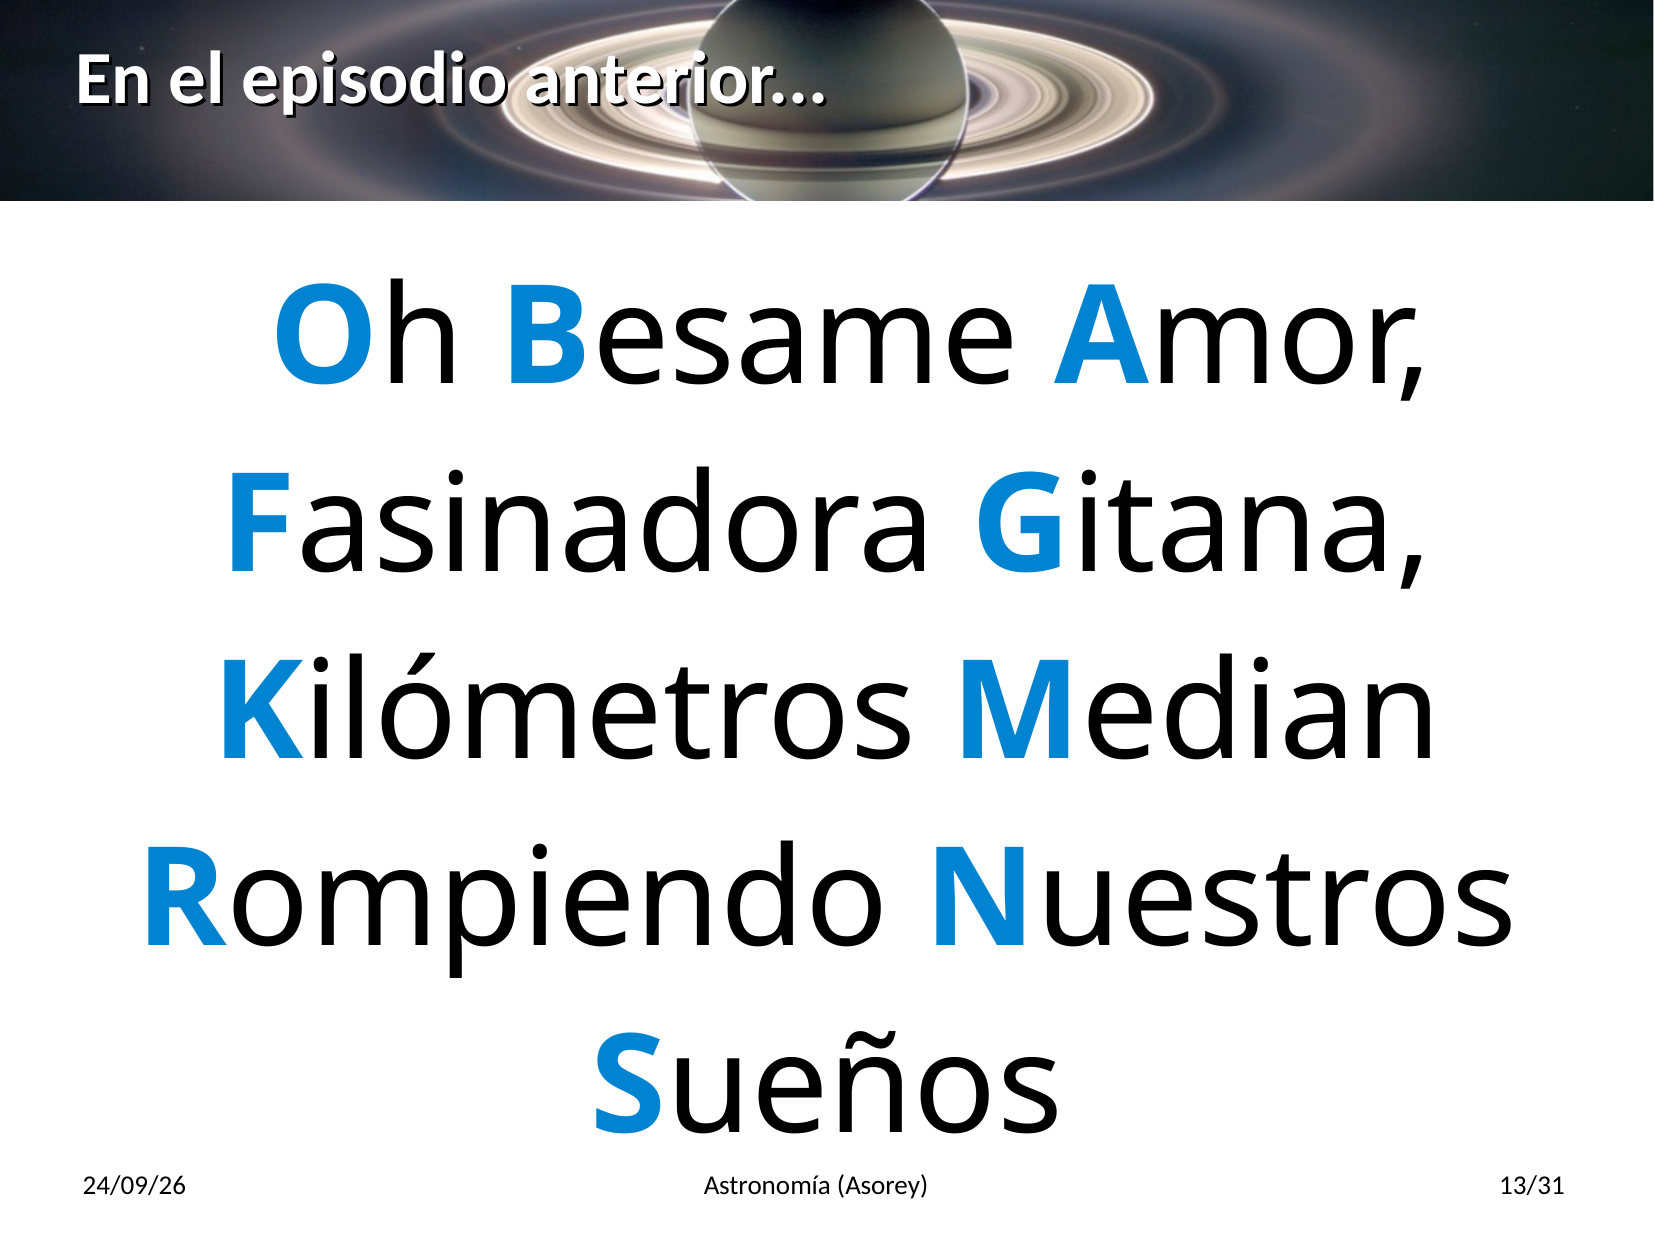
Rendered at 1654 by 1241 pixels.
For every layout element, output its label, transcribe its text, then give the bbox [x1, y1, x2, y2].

title En el episodio anterior... [75, 19, 1564, 151]
subtitle Oh Besame Amor, Fasinadora Gitana, Kilómetros Median Rompiendo Nuestros Sueños [82, 255, 1571, 1156]
picture [0, 0, 1654, 201]
